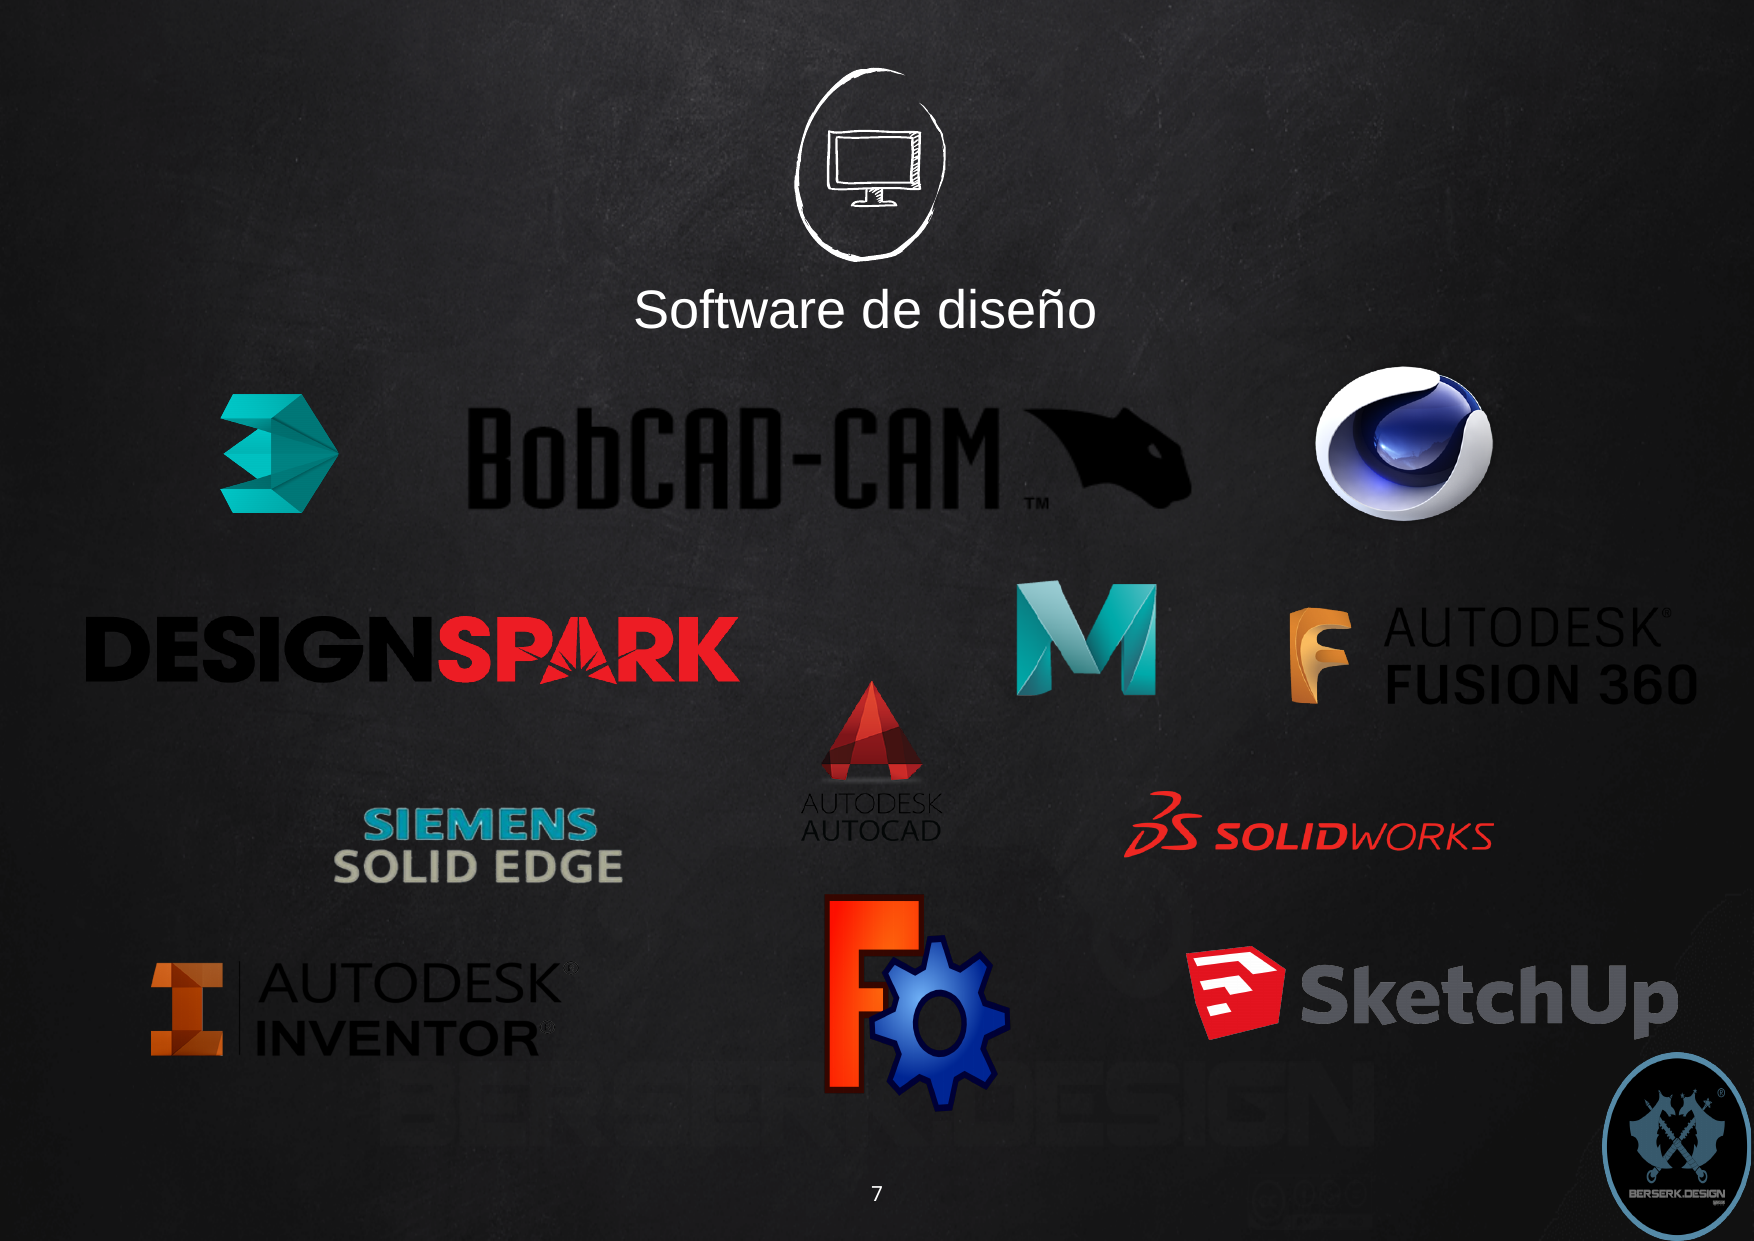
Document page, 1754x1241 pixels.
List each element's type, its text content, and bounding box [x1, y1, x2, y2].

text_box [794, 67, 946, 262]
title Software de diseño [578, 259, 1153, 355]
text_box [826, 129, 922, 208]
picture [0, 0, 1754, 1241]
slide_number <número> [824, 1165, 930, 1241]
